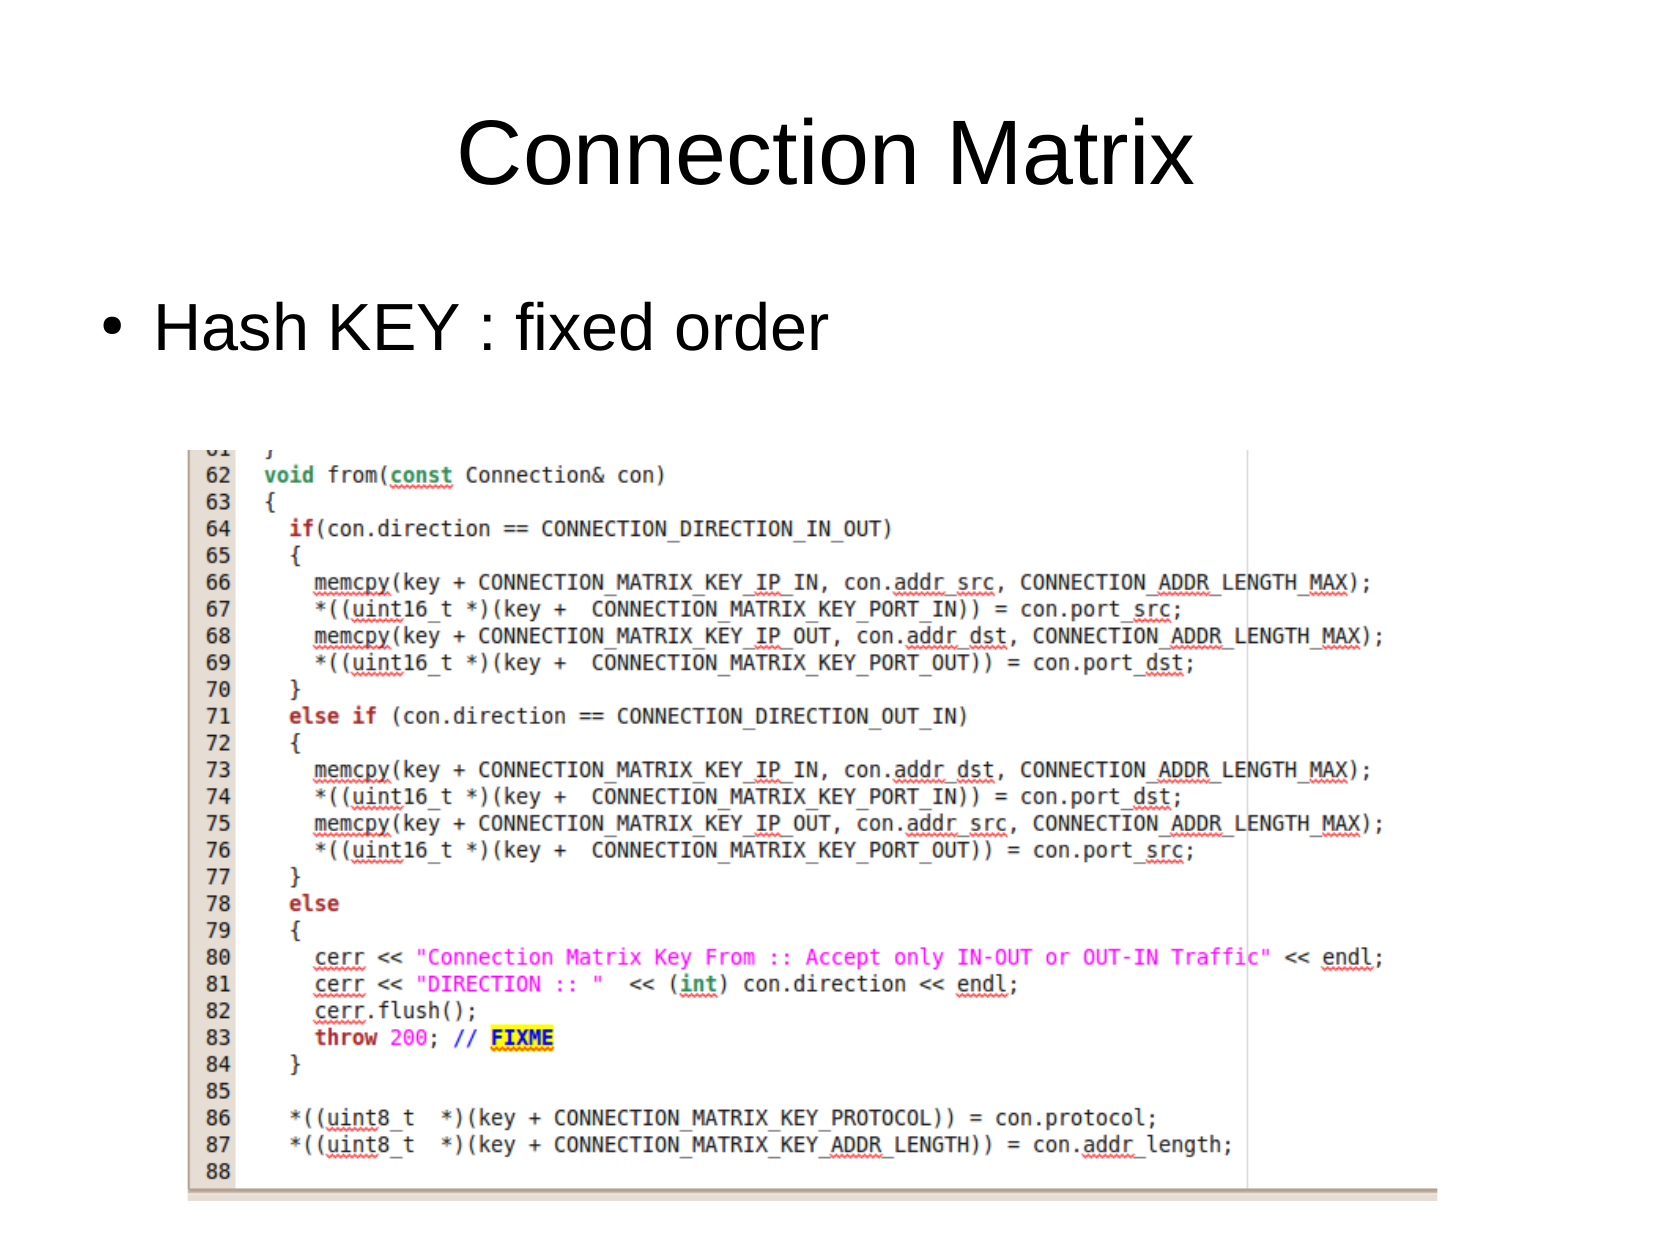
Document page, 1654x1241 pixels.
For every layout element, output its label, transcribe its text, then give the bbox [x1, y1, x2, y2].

title Connection Matrix [82, 56, 1571, 250]
list Hash KEY : fixed order [82, 290, 1571, 1109]
picture [187, 450, 1438, 1201]
